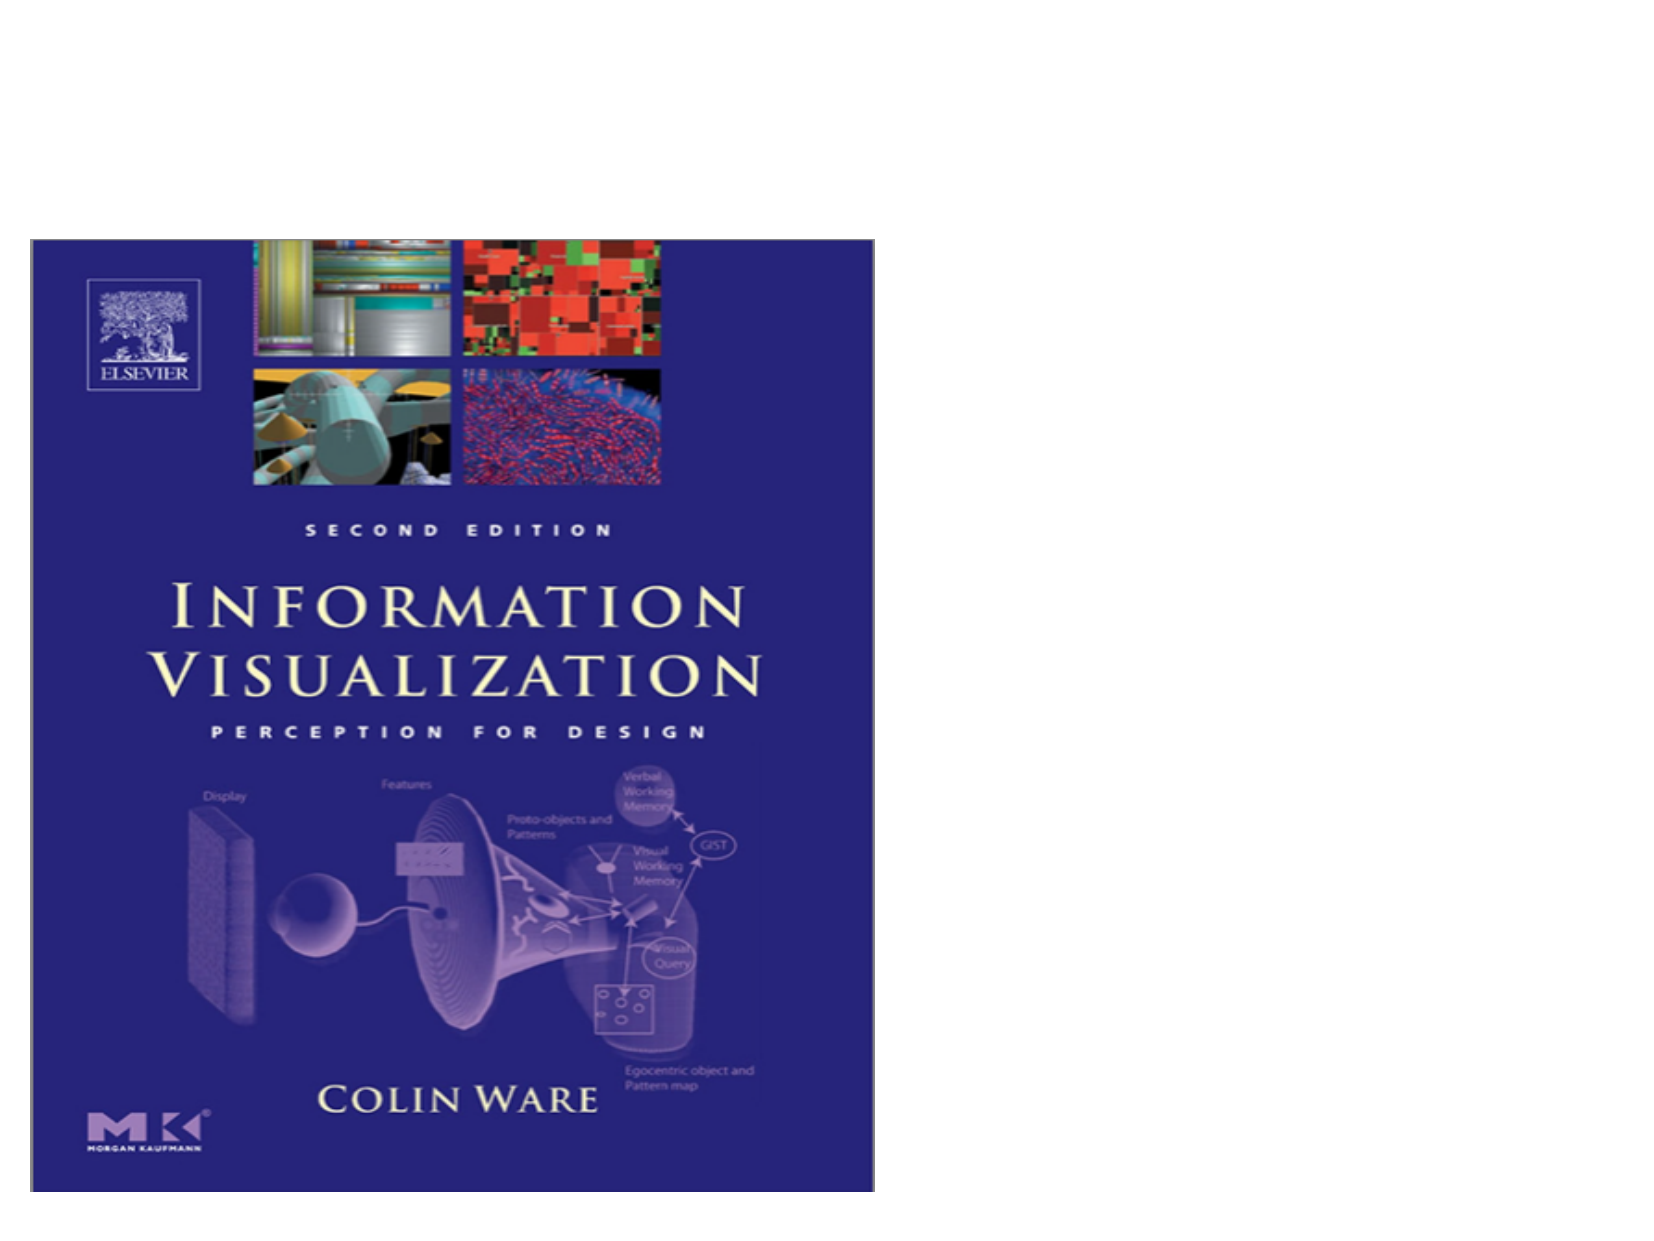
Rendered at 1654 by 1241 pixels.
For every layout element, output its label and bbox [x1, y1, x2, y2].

picture [30, 239, 875, 1192]
